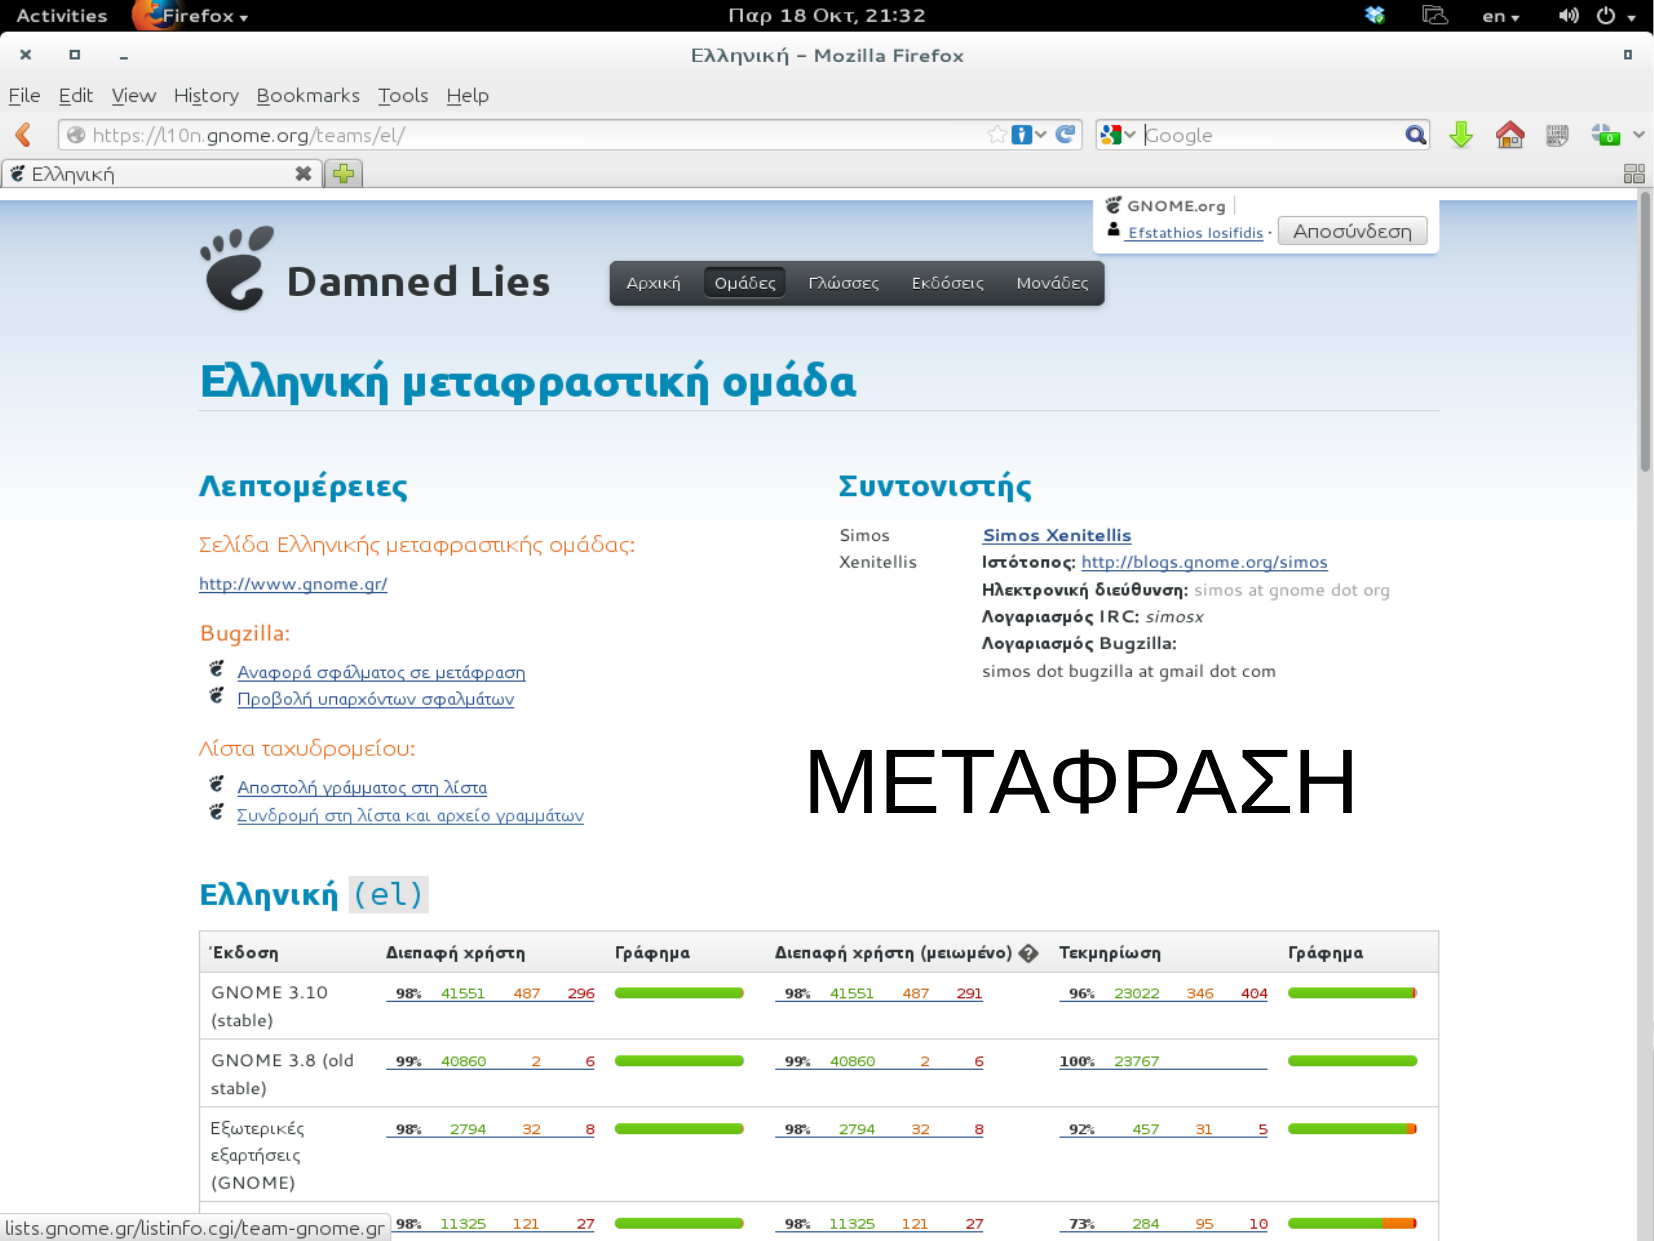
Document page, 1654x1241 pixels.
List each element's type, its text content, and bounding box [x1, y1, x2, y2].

picture [0, 0, 1654, 1241]
title ΜΕΤΑΦΡΑΣΗ [562, 677, 1628, 886]
